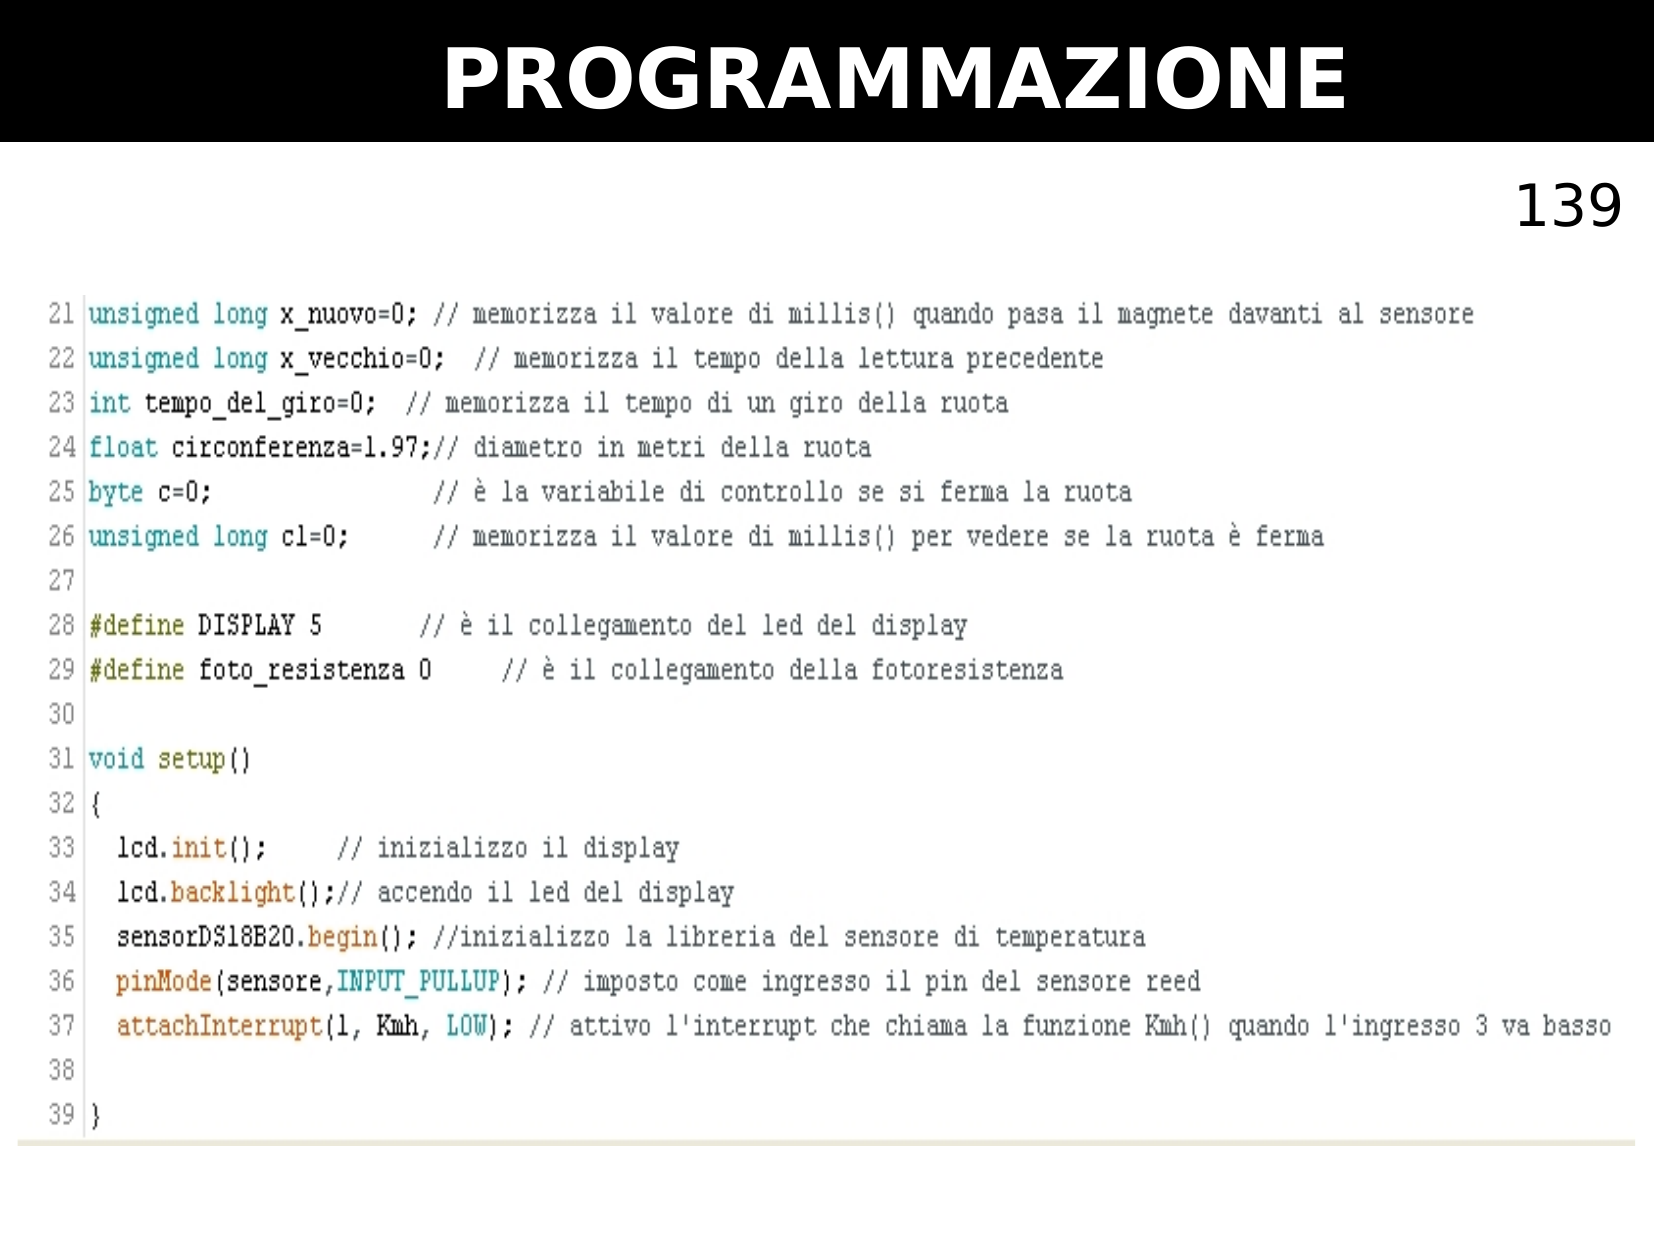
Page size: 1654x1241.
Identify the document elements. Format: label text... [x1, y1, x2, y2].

text_box [0, 0, 1654, 142]
text_box 139 [1498, 165, 1640, 249]
text_box PROGRAMMAZIONE [425, 23, 1366, 136]
picture [17, 295, 1636, 1146]
